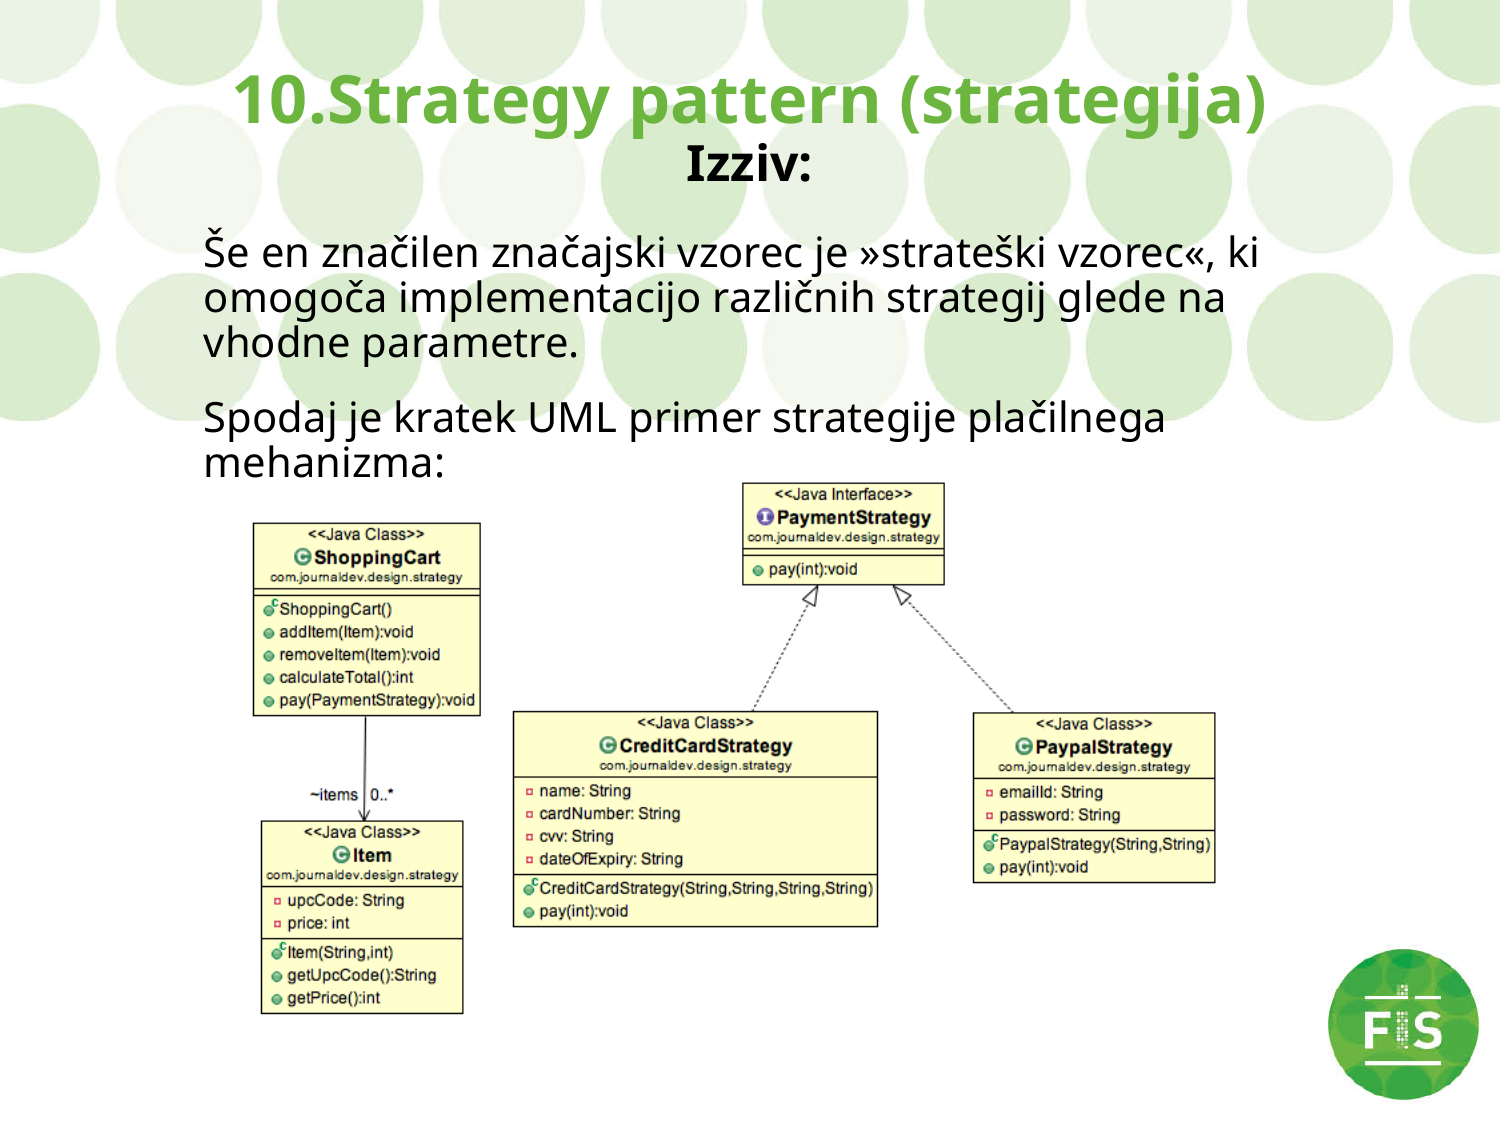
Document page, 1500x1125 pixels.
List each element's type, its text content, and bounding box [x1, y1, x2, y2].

title 10.Strategy pattern (strategija) Izziv: [75, 59, 1425, 233]
picture [0, 0, 1500, 1125]
list Še en značilen značajski vzorec je »strateški vzorec«, ki omogoča implementacijo različnih strategij glede na vhodne parametre. Spodaj je kratek UML primer strategije plačilnega mehanizma: [118, 224, 1323, 473]
